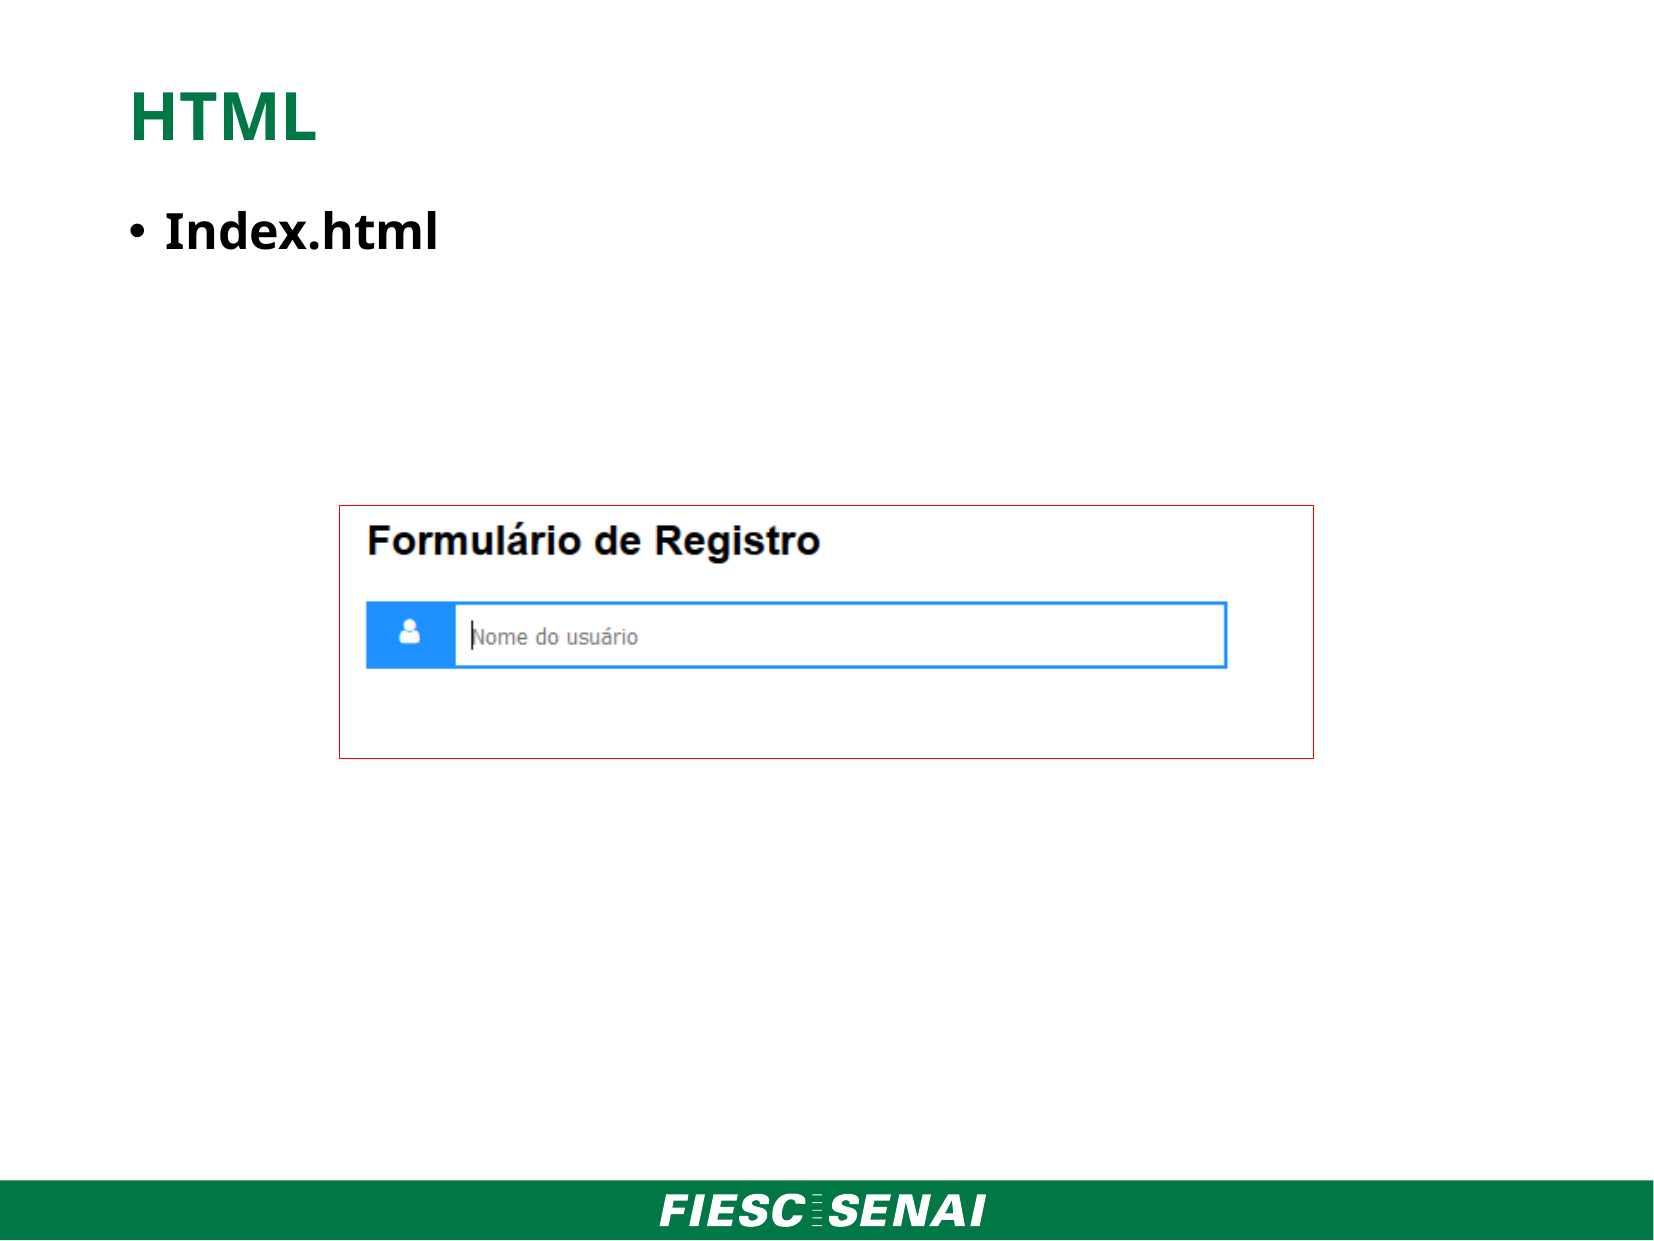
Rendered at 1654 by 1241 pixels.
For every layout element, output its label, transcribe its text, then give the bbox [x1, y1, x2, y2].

picture [339, 505, 1314, 759]
text_box HTML [113, 39, 1540, 200]
text_box Index.html [113, 200, 1540, 1117]
